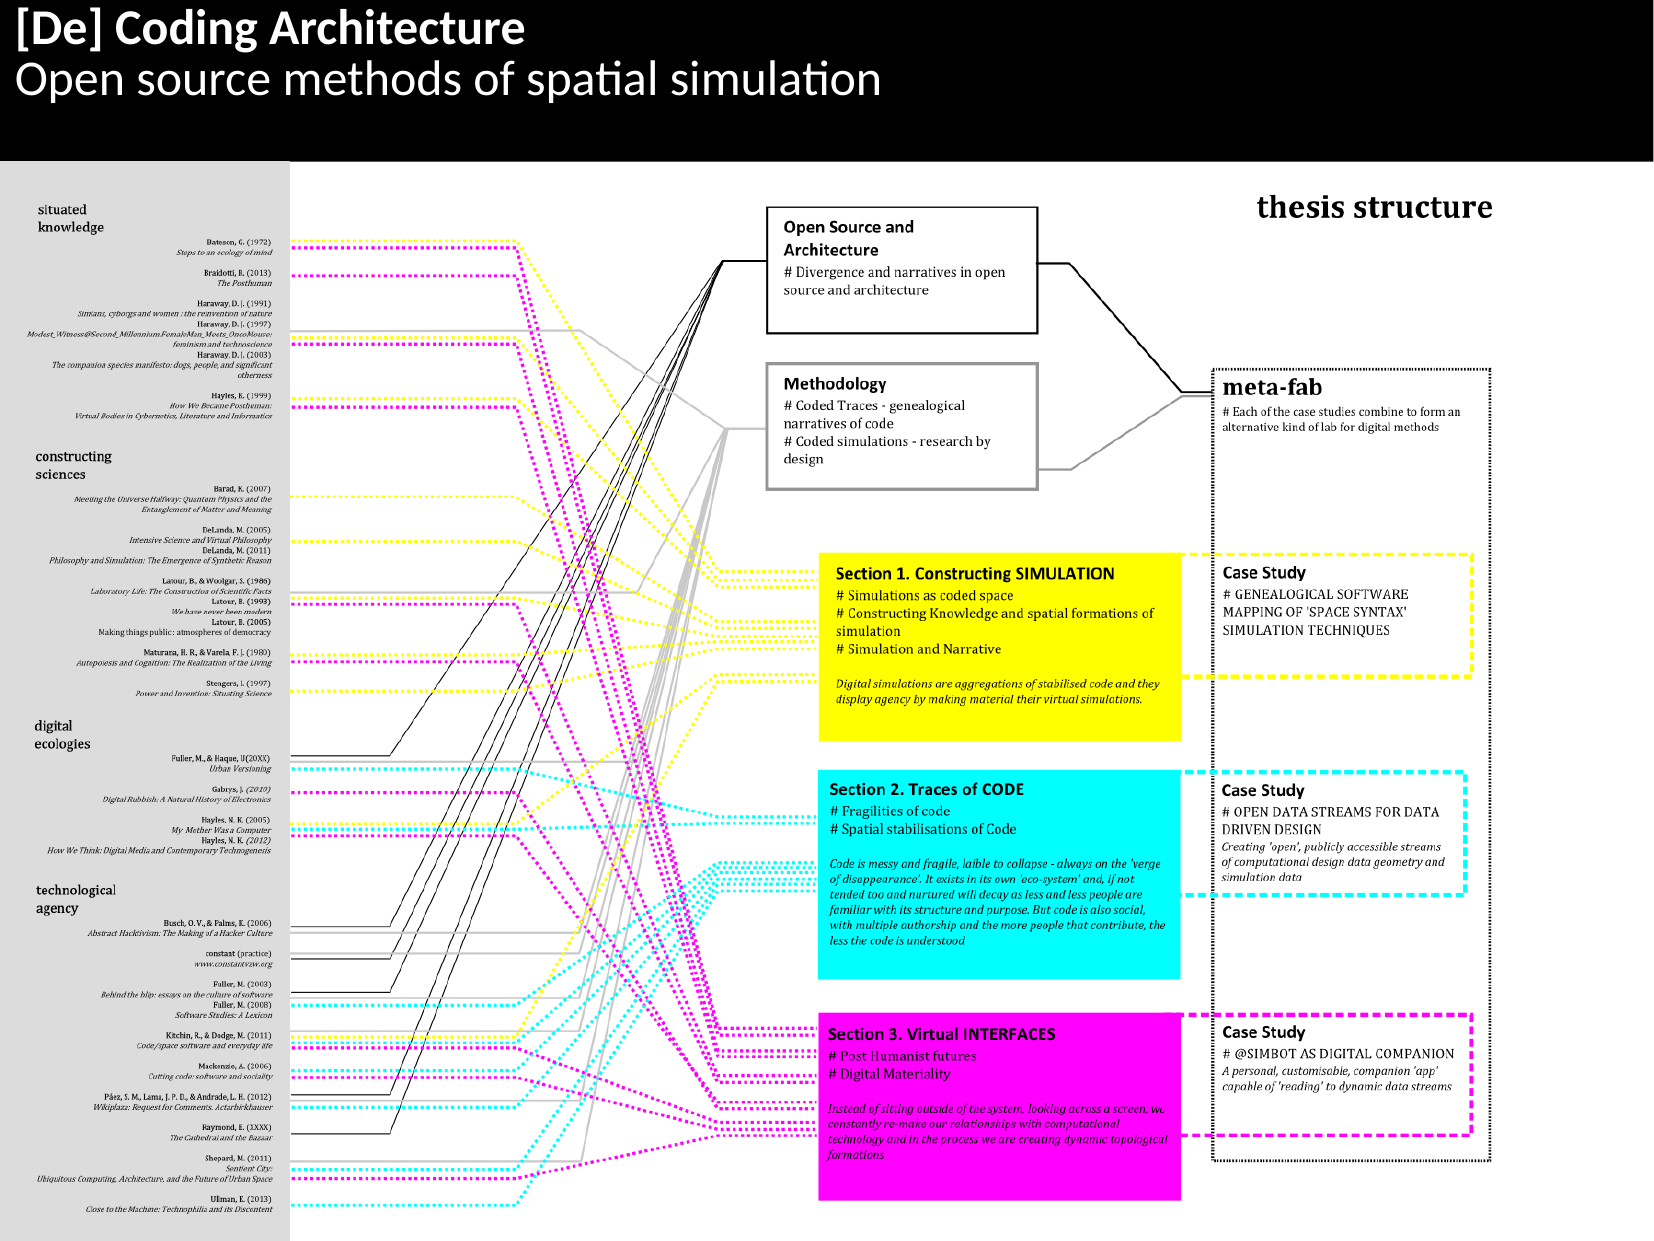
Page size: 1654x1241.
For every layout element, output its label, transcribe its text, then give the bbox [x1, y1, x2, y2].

picture [0, 161, 1492, 1241]
text_box [De] Coding Architecture Open source methods of spatial simulation [0, 0, 1654, 162]
